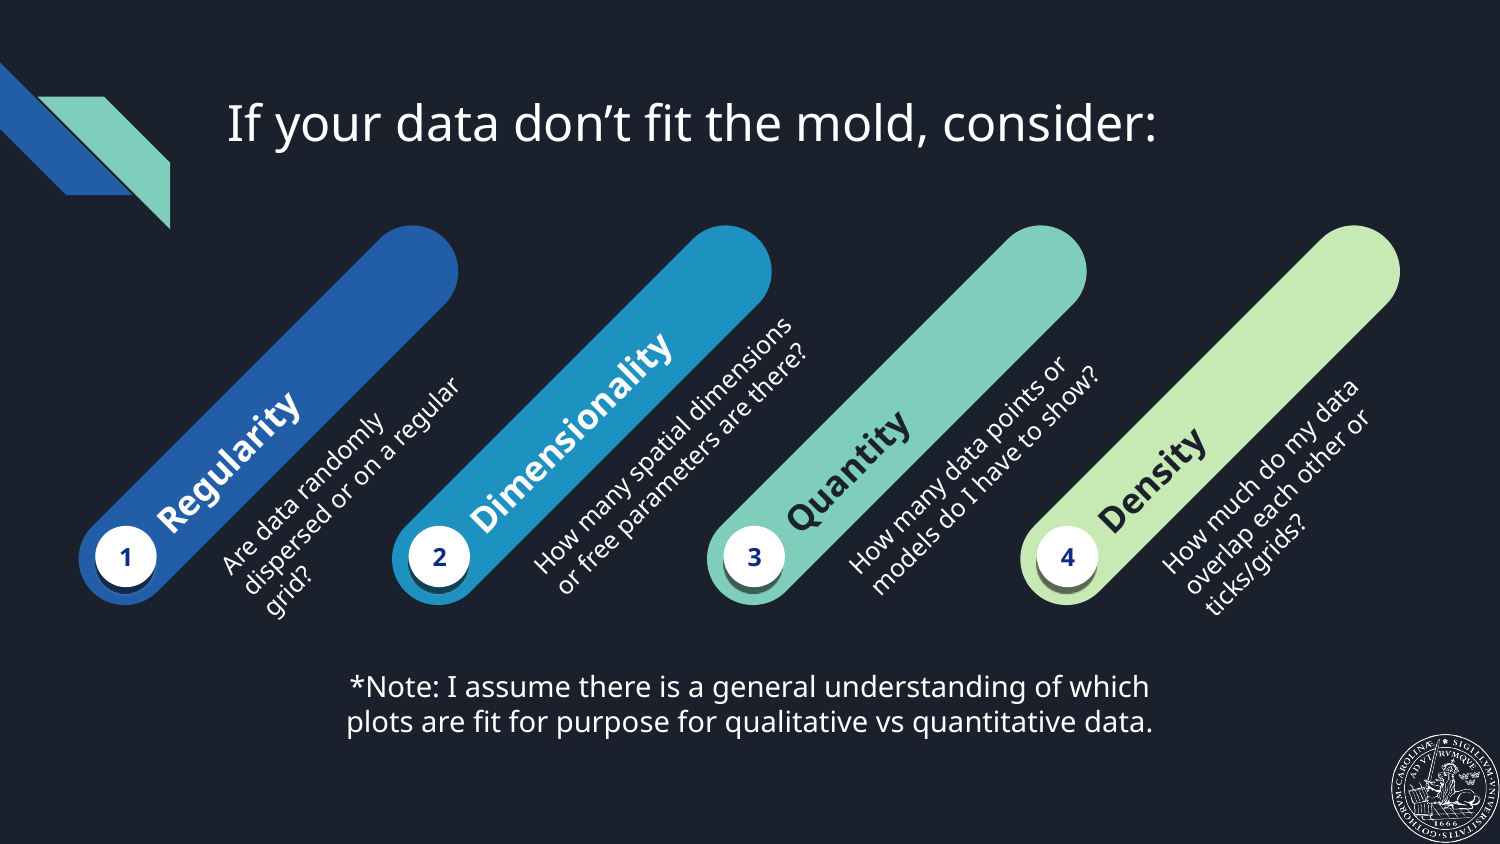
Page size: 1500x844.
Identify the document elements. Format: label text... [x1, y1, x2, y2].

text_box Quantity [755, 241, 1072, 558]
text_box [392, 225, 772, 606]
text_box 1 [95, 525, 157, 588]
picture [1382, 724, 1500, 844]
text_box 2 [408, 525, 470, 588]
text_box How many data points or models do I have to show? [820, 302, 1136, 618]
text_box 3 [723, 525, 785, 588]
text_box *Note: I assume there is a general understanding of which plots are fit for purpose for qualitative vs quantitative data. [298, 652, 1202, 761]
text_box Regularity [126, 241, 443, 558]
text_box [706, 225, 1087, 606]
text_box How many spatial dimensions or free parameters are there? [505, 279, 843, 618]
text_box How much do my data overlap each other or ticks/grids? [1134, 284, 1468, 618]
text_box Dimensionality [439, 240, 757, 558]
text_box Are data randomly dispersed or on a regular grid? [192, 302, 507, 618]
title If your data don’t fit the mold, consider: [212, 73, 1368, 224]
text_box [78, 225, 459, 606]
text_box [1020, 225, 1400, 606]
text_box Density [1067, 241, 1385, 558]
text_box 4 [1036, 525, 1099, 588]
